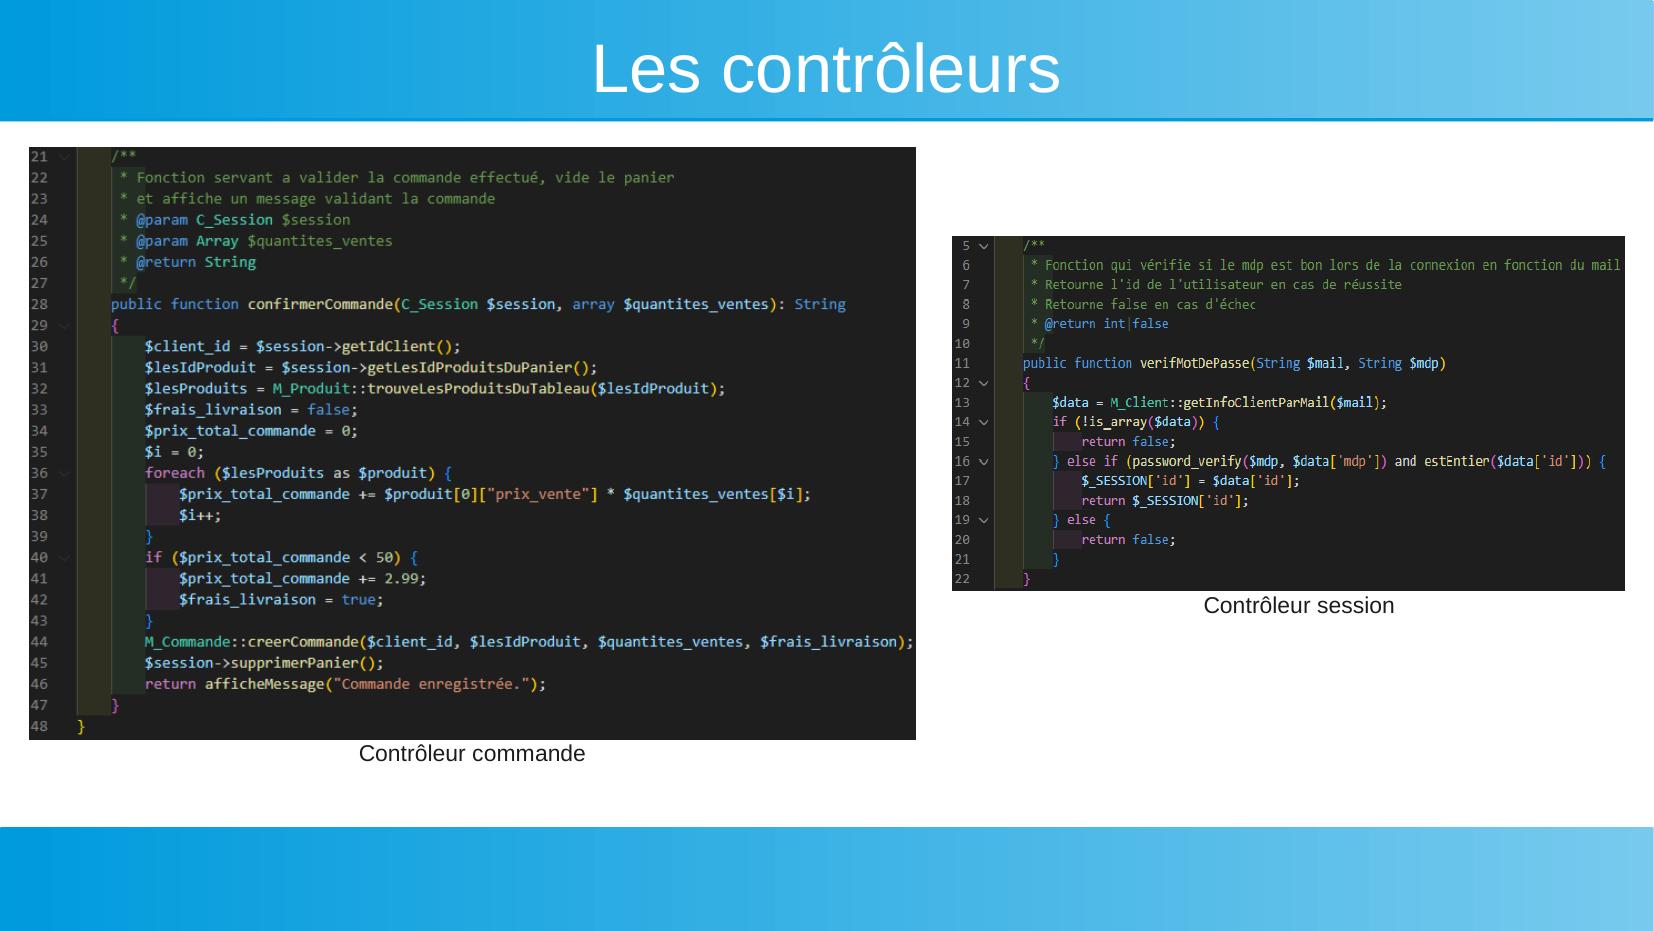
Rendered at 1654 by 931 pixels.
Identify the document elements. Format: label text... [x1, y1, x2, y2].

text_box Contrôleur session [1151, 590, 1447, 621]
title Les contrôleurs [59, 29, 1595, 108]
text_box Contrôleur commande [324, 739, 621, 768]
picture [952, 236, 1625, 591]
picture [29, 147, 916, 740]
